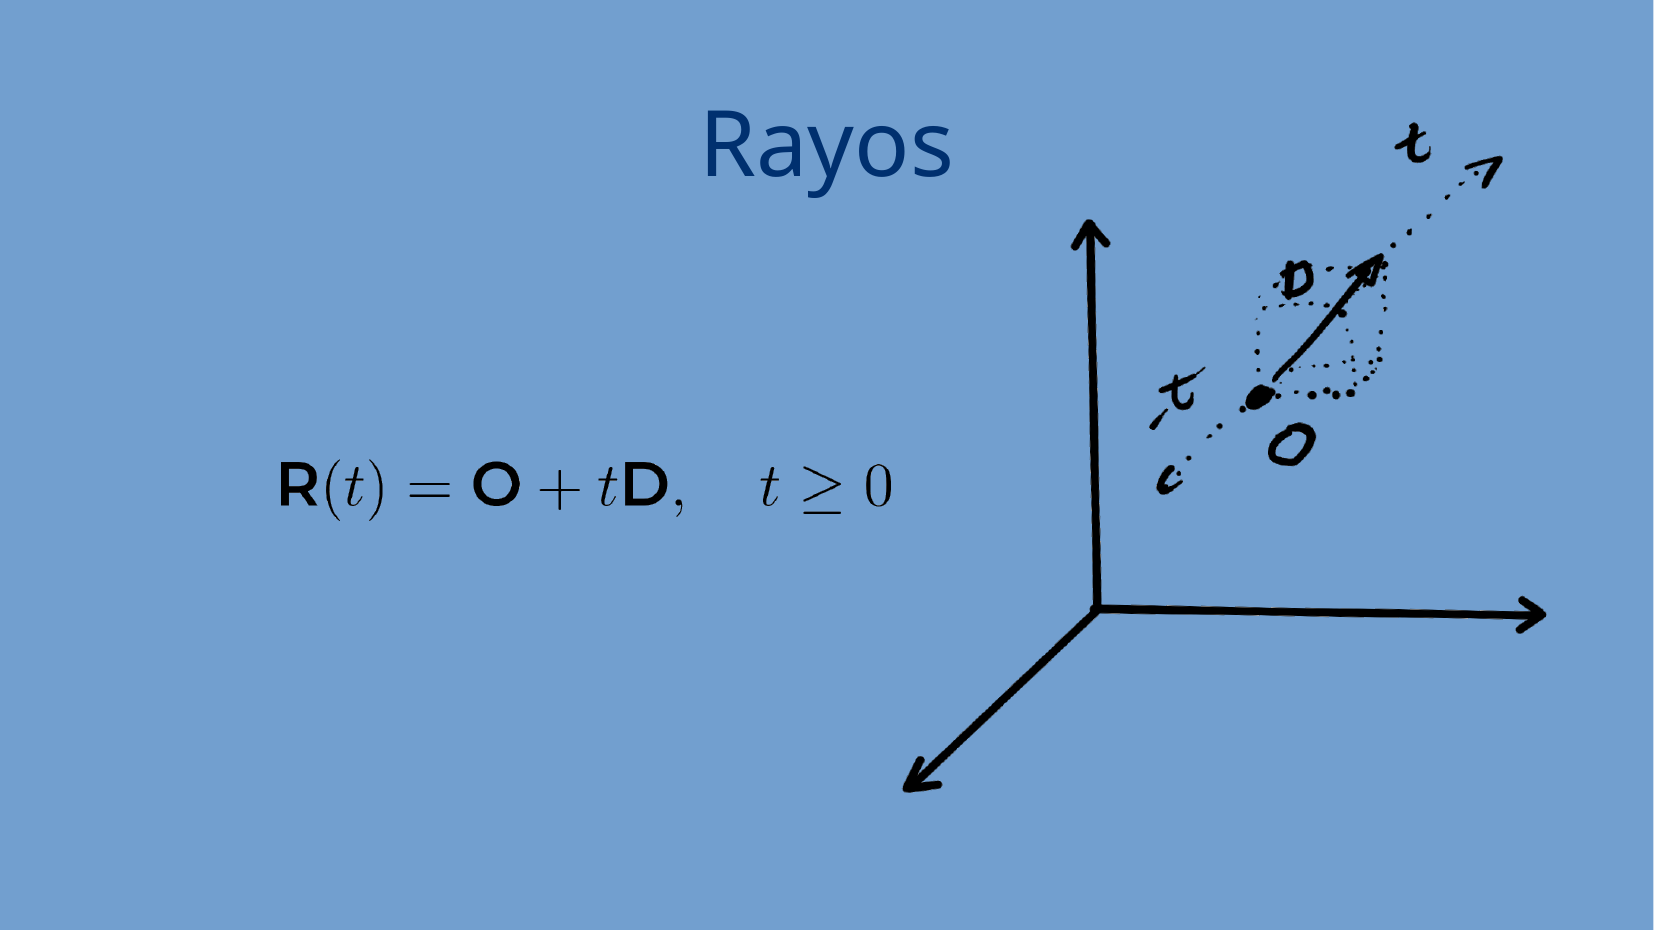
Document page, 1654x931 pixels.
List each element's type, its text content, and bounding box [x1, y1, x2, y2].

picture [183, 75, 1613, 842]
title Rayos [82, 19, 1571, 263]
